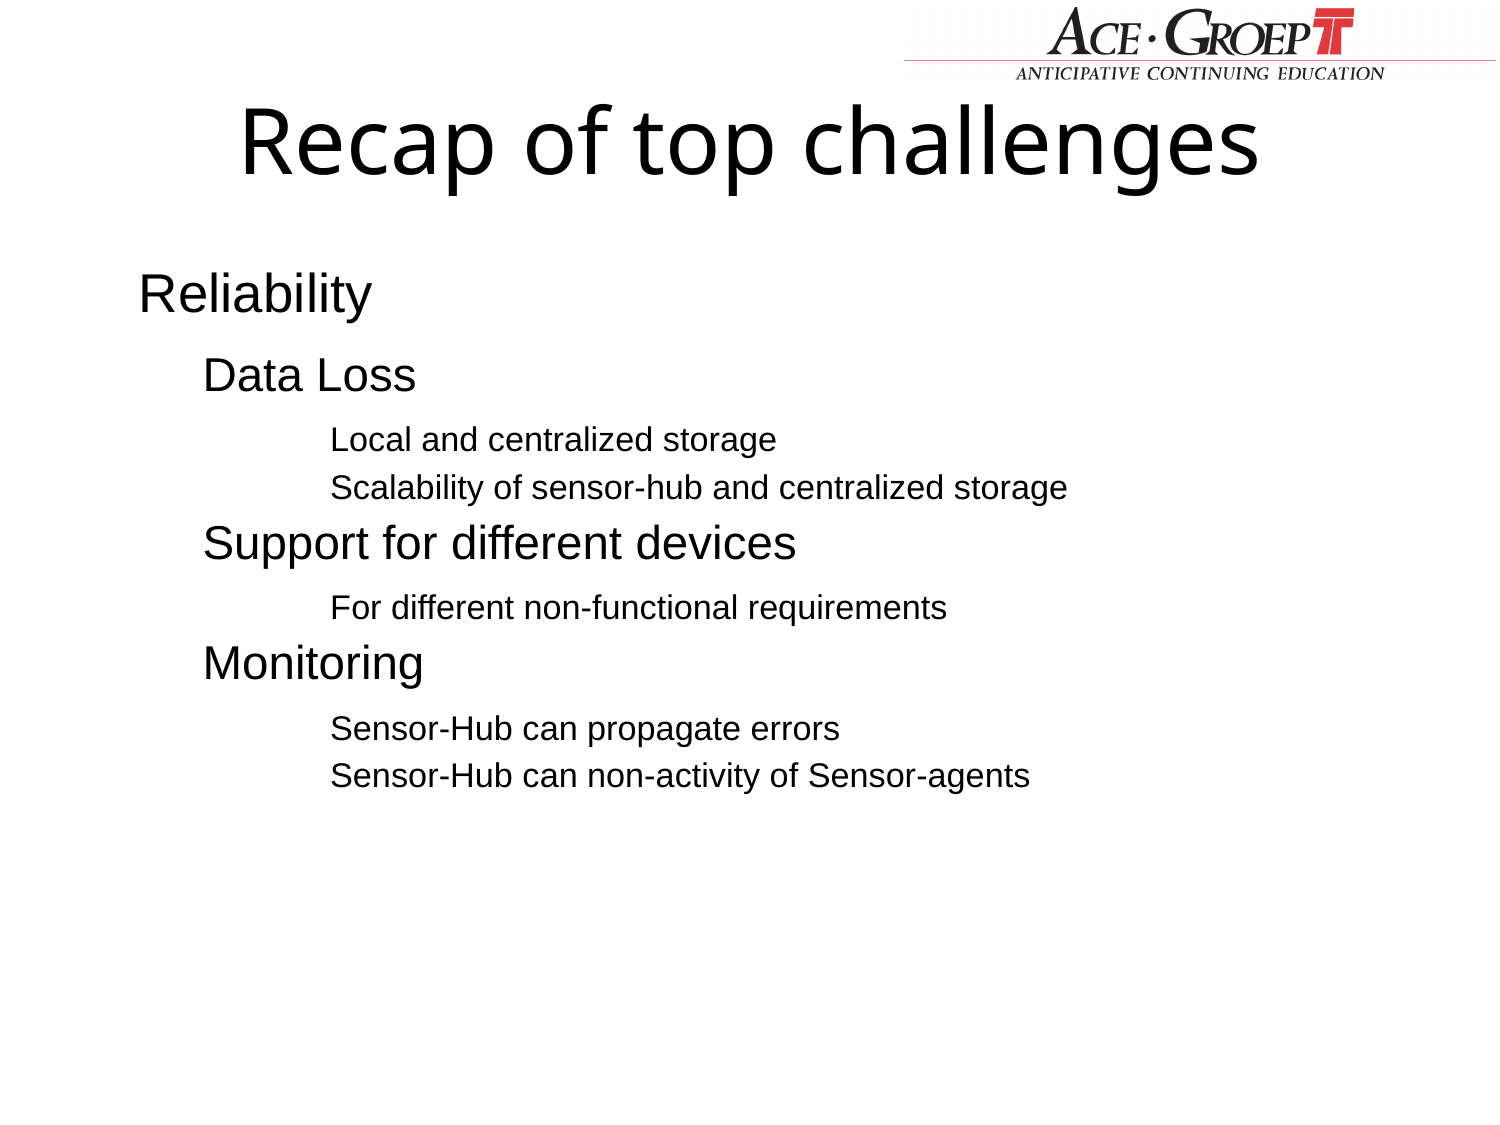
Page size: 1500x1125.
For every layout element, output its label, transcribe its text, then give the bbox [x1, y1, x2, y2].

picture [904, 7, 1496, 80]
list Reliability Data Loss Local and centralized storage Scalability of sensor-hub and centralized storage Support for different devices For different non-functional requirements Monitoring Sensor-Hub can propagate errors Sensor-Hub can non-activity of Sensor-agents [75, 263, 1425, 916]
title Recap of top challenges [75, 44, 1425, 233]
